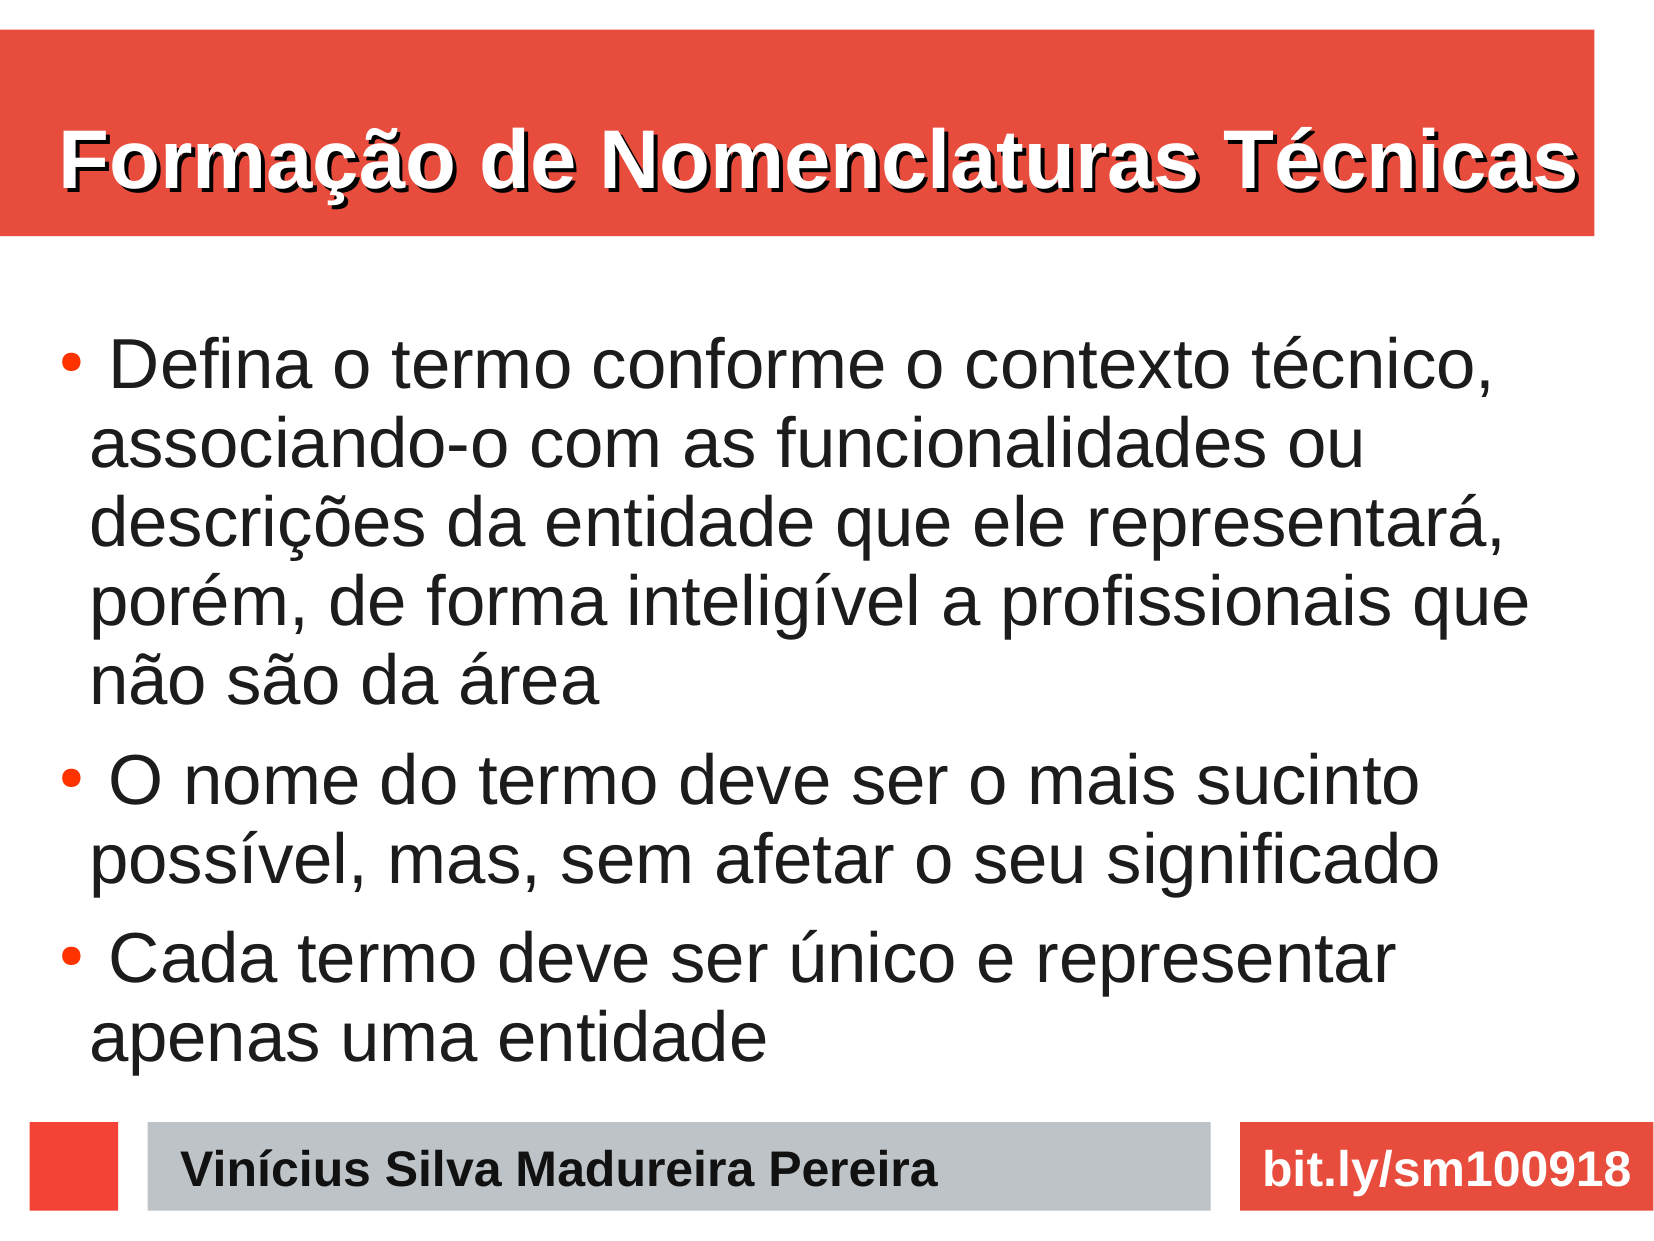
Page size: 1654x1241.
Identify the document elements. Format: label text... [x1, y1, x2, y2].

text_box Vinícius Silva Madureira Pereira [165, 1133, 1170, 1205]
text_box bit.ly/sm100918 [1228, 1133, 1654, 1205]
list Defina o termo conforme o contexto técnico, associando-o com as funcionalidades ou descrições da entidade que ele representará, porém, de forma inteligível a profissionais que não são da área O nome do termo deve ser o mais sucinto possível, mas, sem afetar o seu significado Cada termo deve ser único e representar apenas uma entidade [59, 324, 1565, 1093]
title Formação de Nomenclaturas Técnicas [59, 35, 1595, 207]
